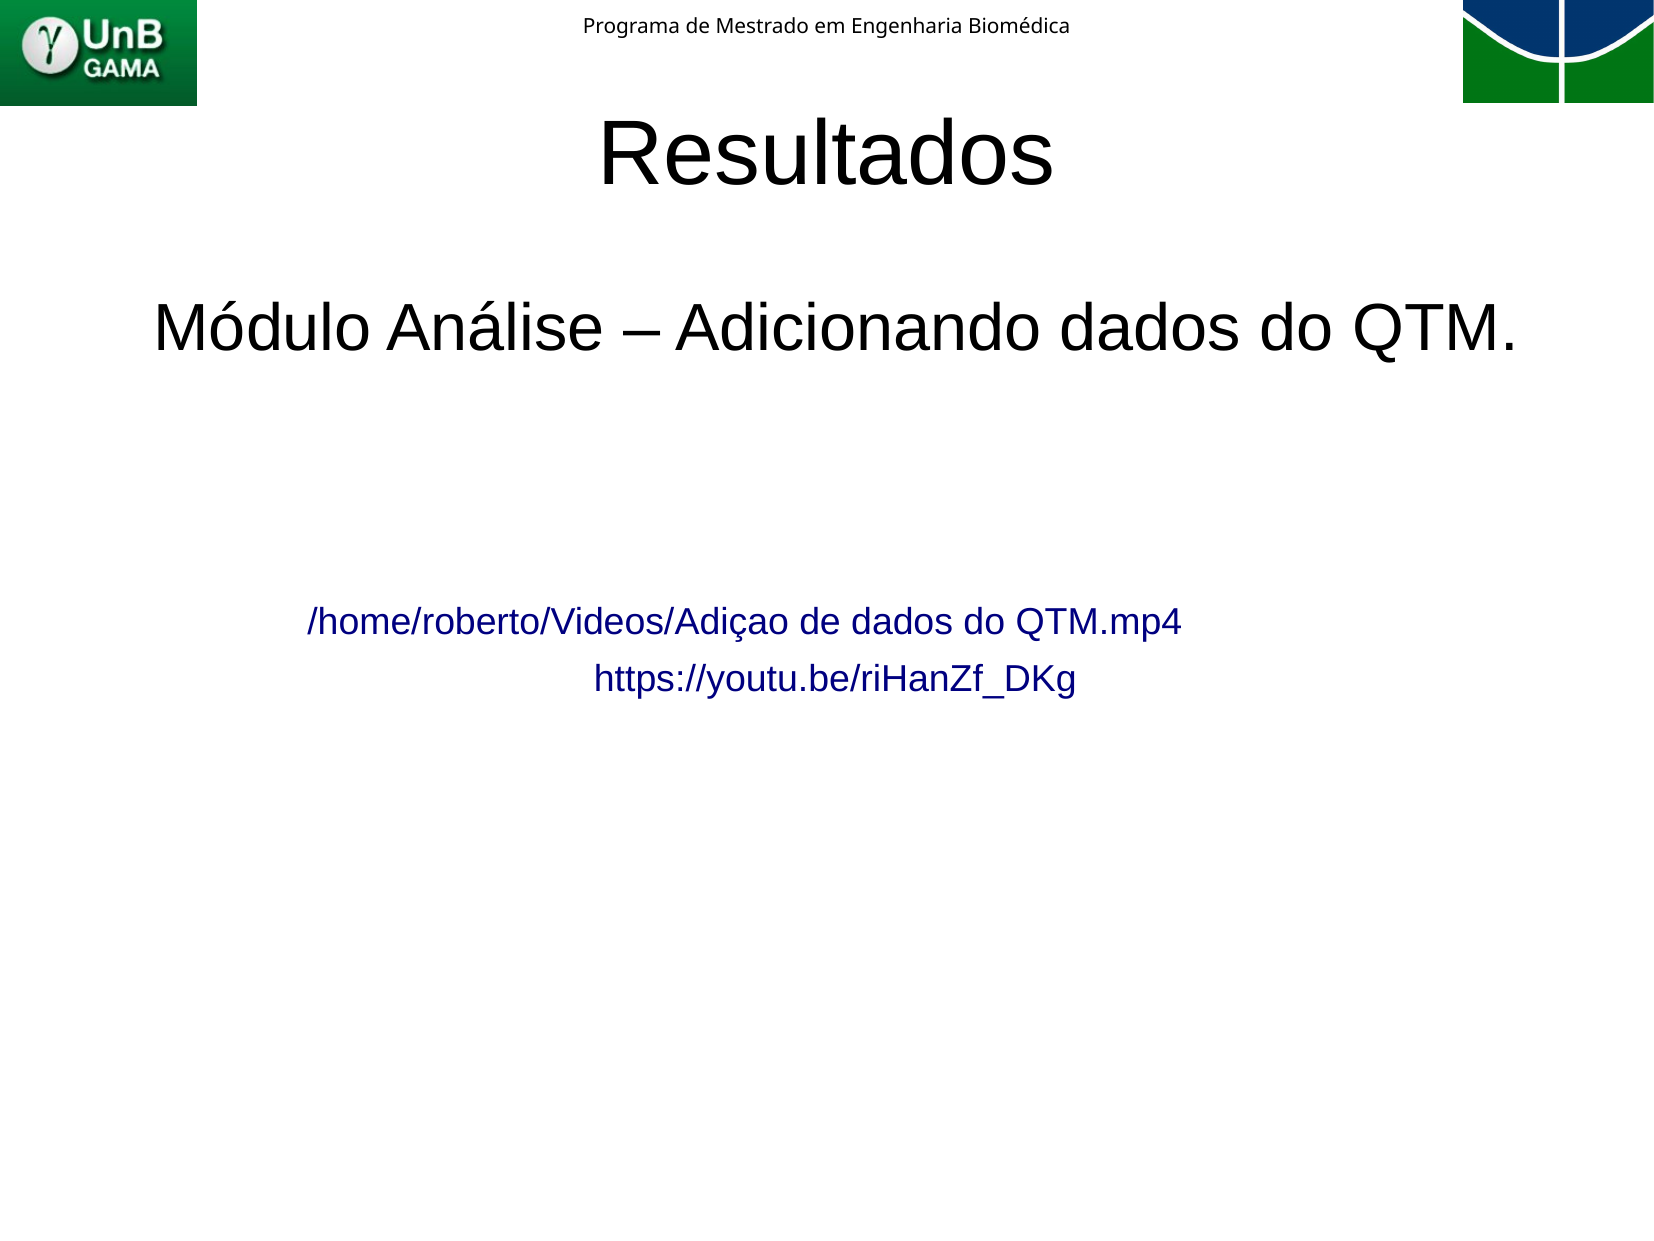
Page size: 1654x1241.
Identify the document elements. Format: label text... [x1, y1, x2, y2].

picture [1463, 0, 1654, 103]
text_box https://youtu.be/riHanZf_DKg [579, 664, 1190, 721]
picture [0, 0, 197, 106]
title Resultados [82, 49, 1571, 257]
text_box /home/roberto/Videos/Adiçao de dados do QTM.mp4 [292, 592, 1365, 664]
list Módulo Análise – Adicionando dados do QTM. [82, 290, 1571, 440]
